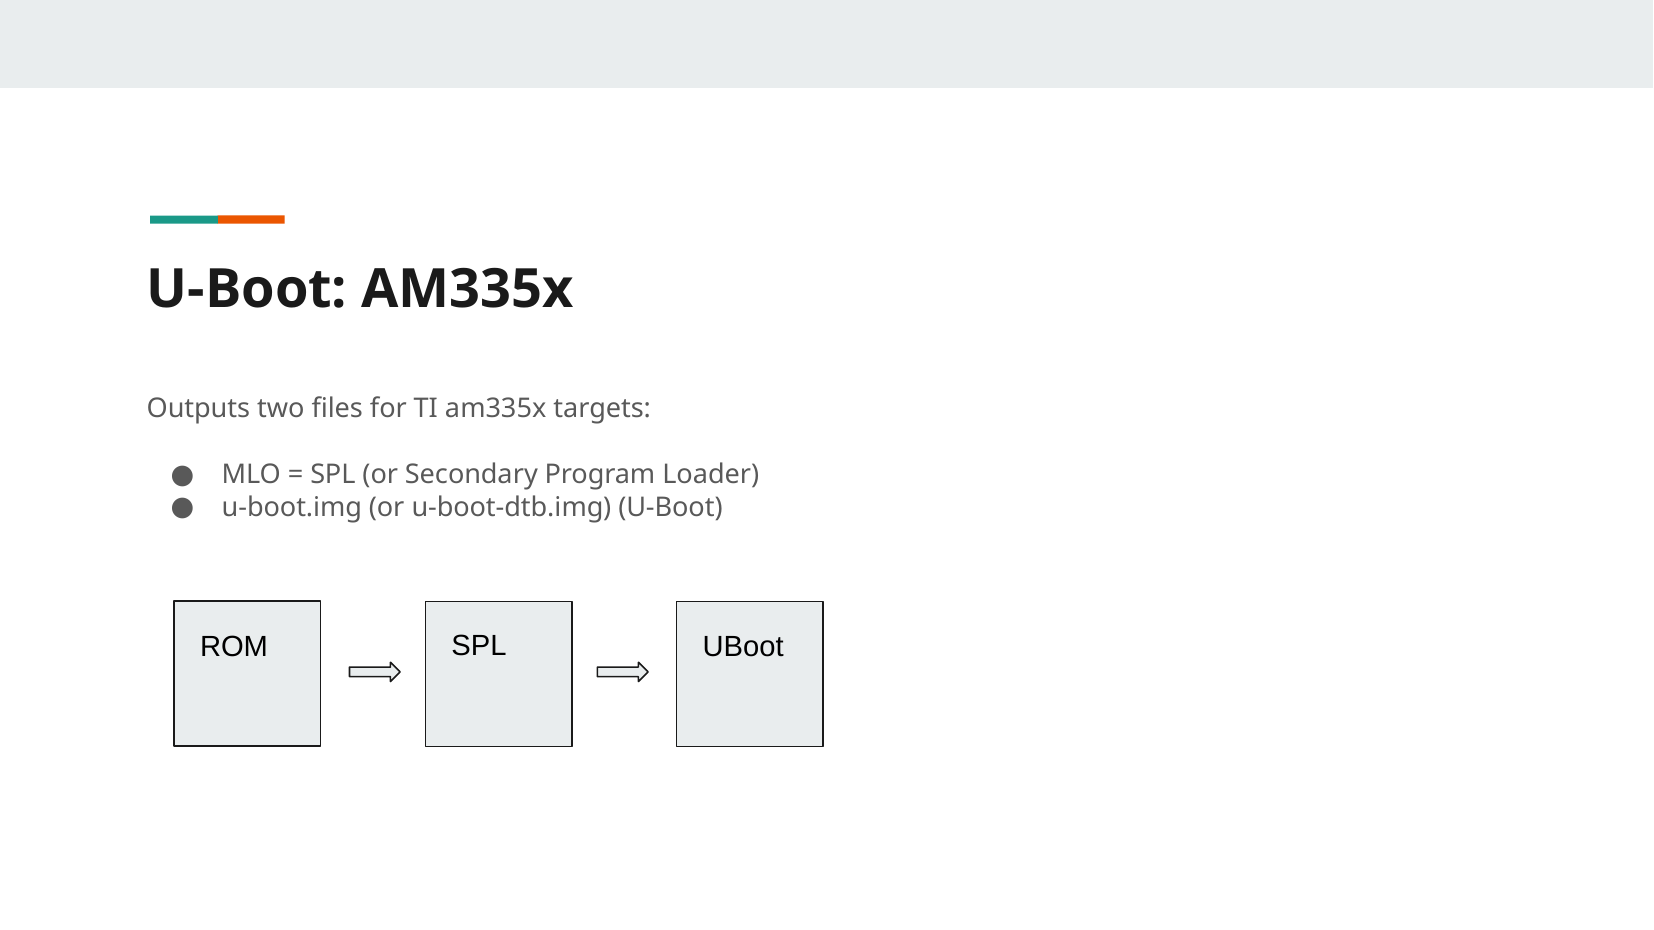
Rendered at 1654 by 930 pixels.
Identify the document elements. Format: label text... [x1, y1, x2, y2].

text_box UBoot [687, 612, 812, 737]
text_box [676, 601, 824, 747]
text_box ROM [185, 612, 310, 737]
text_box Outputs two files for TI am335x targets: MLO = SPL (or Secondary Program Loader) u-boot.img (or u-boot-dtb.img) (U-Boot) [131, 375, 1522, 785]
text_box U-Boot: AM335x [131, 238, 1522, 336]
text_box SPL [436, 611, 561, 736]
text_box [173, 600, 321, 746]
text_box [597, 662, 649, 682]
text_box [349, 662, 401, 682]
text_box [425, 601, 572, 747]
